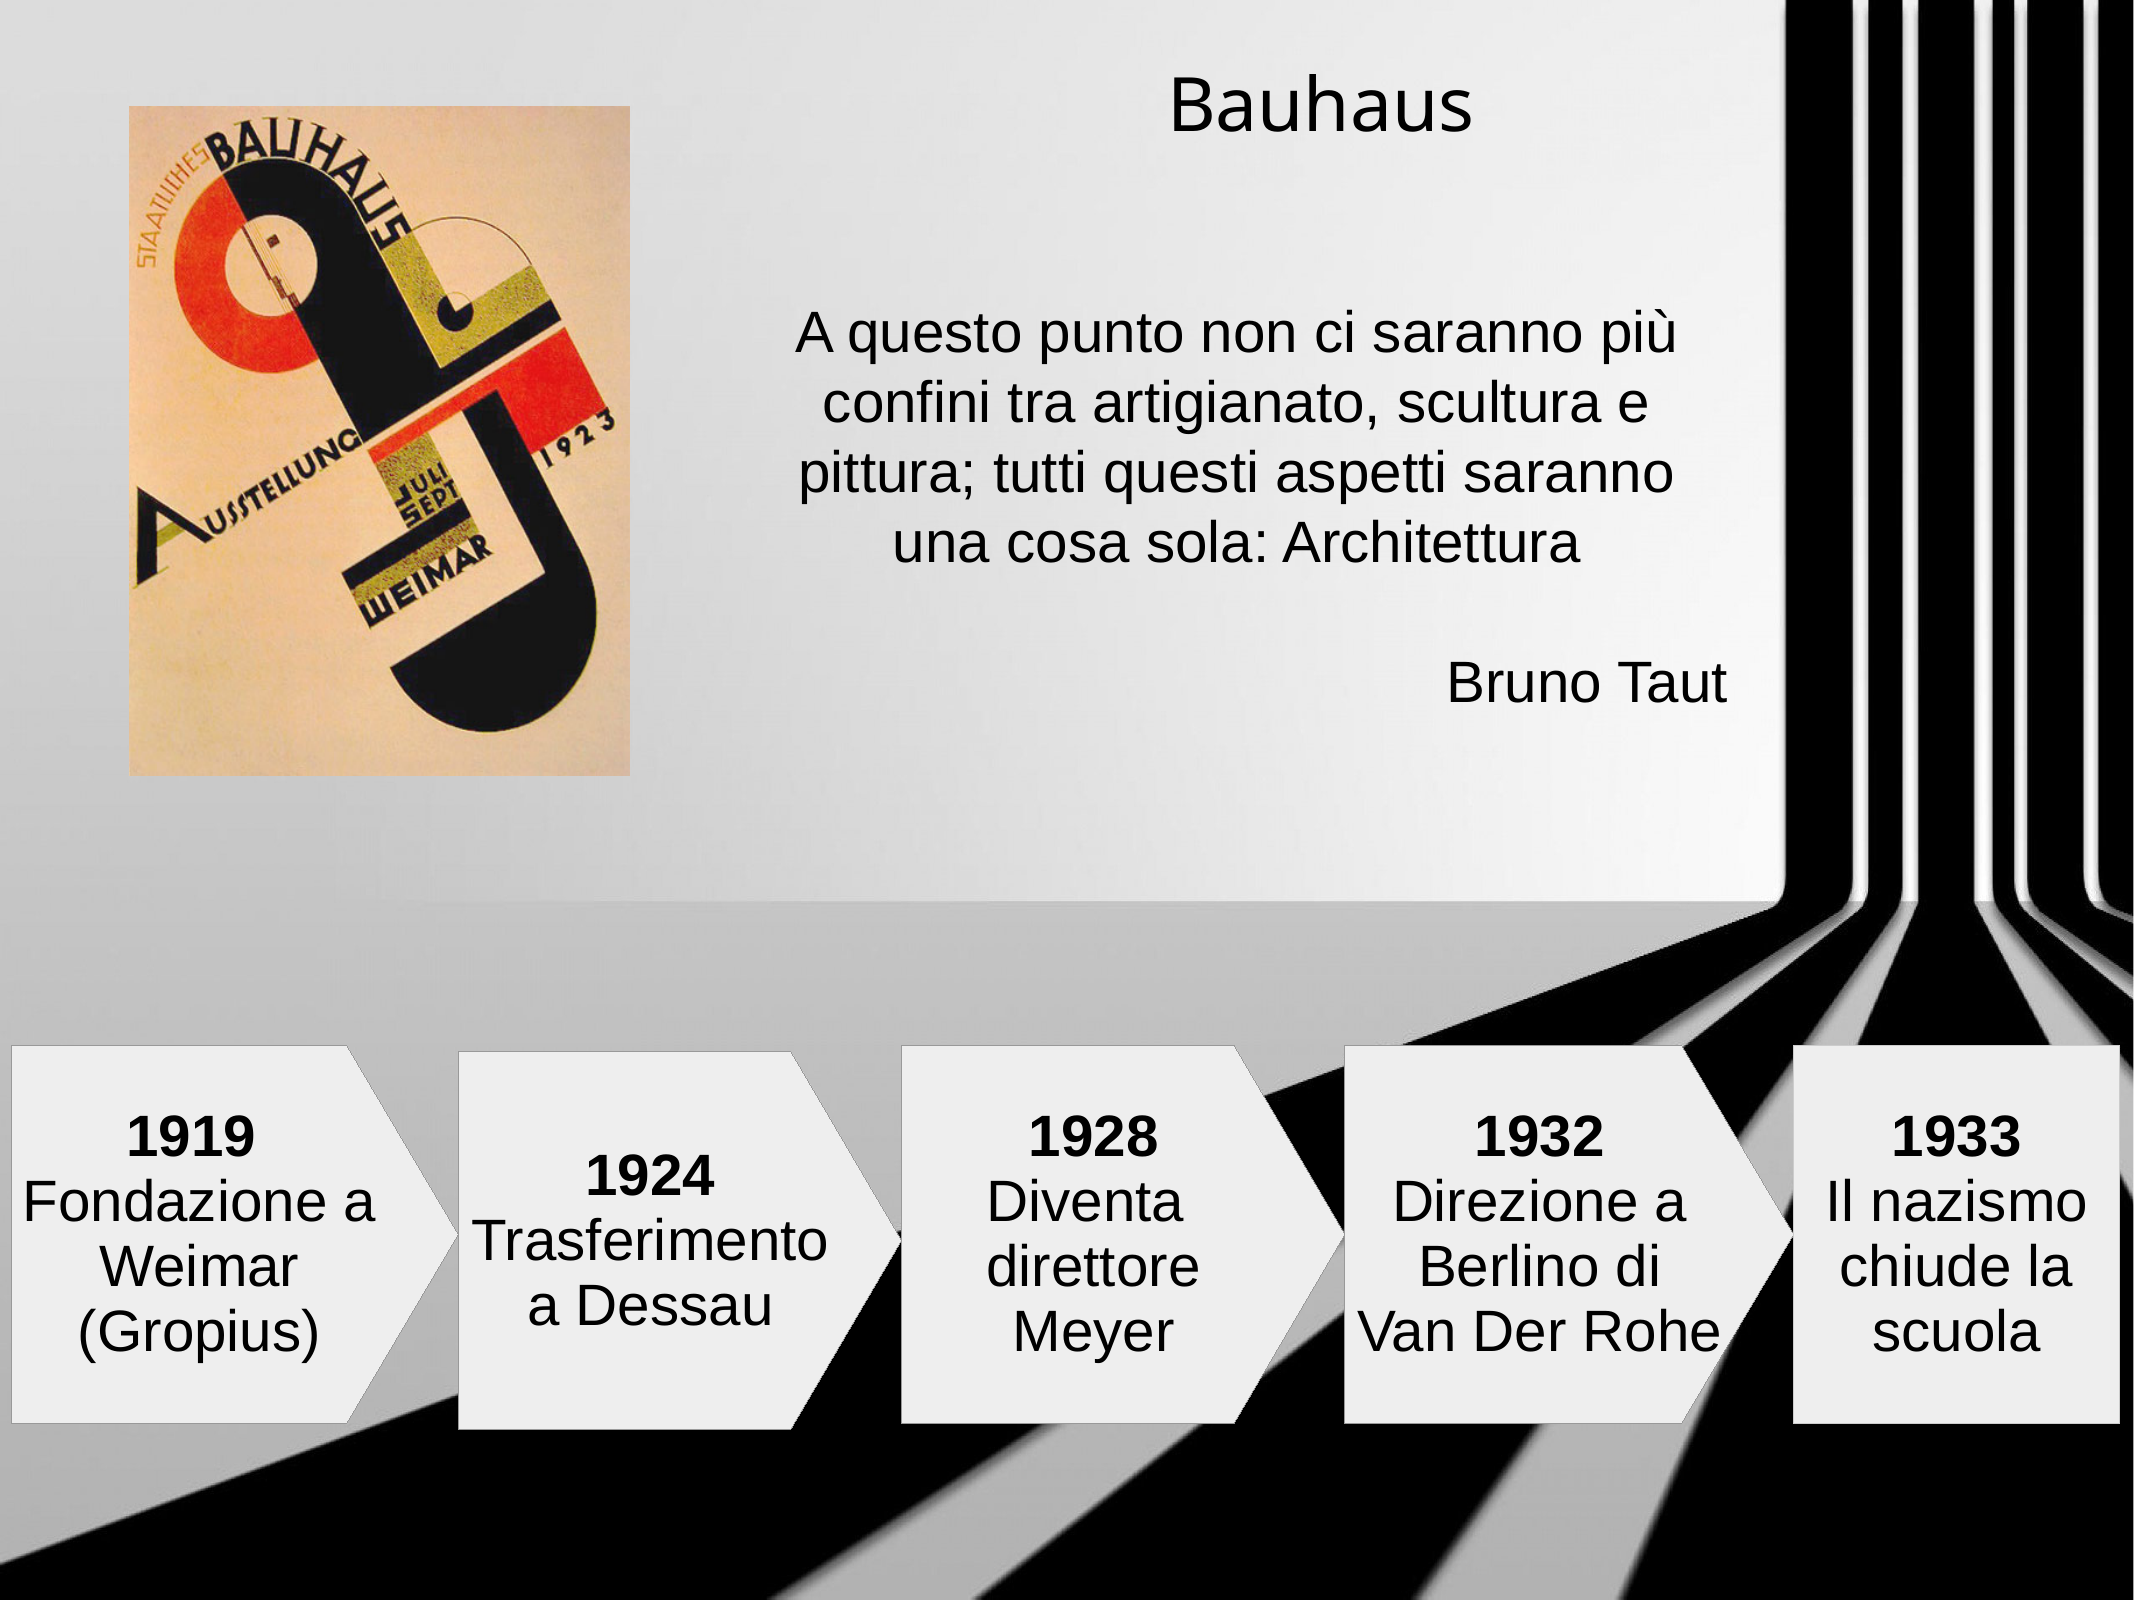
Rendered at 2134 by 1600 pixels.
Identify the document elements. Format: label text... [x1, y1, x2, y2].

text_box 1933 Il nazismo chiude la scuola [1793, 1045, 2120, 1424]
text_box 1928 Diventa direttore Meyer [901, 1045, 1344, 1424]
text_box 1932 Direzione a Berlino di Van Der Rohe [1344, 1045, 1793, 1424]
text_box 1919 Fondazione a Weimar (Gropius) [11, 1045, 458, 1424]
text_box Bauhaus [1158, 47, 1483, 155]
picture [0, 0, 2134, 1600]
text_box 1924 Trasferimento a Dessau [458, 1051, 901, 1430]
text_box A questo punto non ci saranno più confini tra artigianato, scultura e pittura; tutti questi aspetti saranno una cosa sola: Architettura Bruno Taut [738, 286, 1737, 723]
